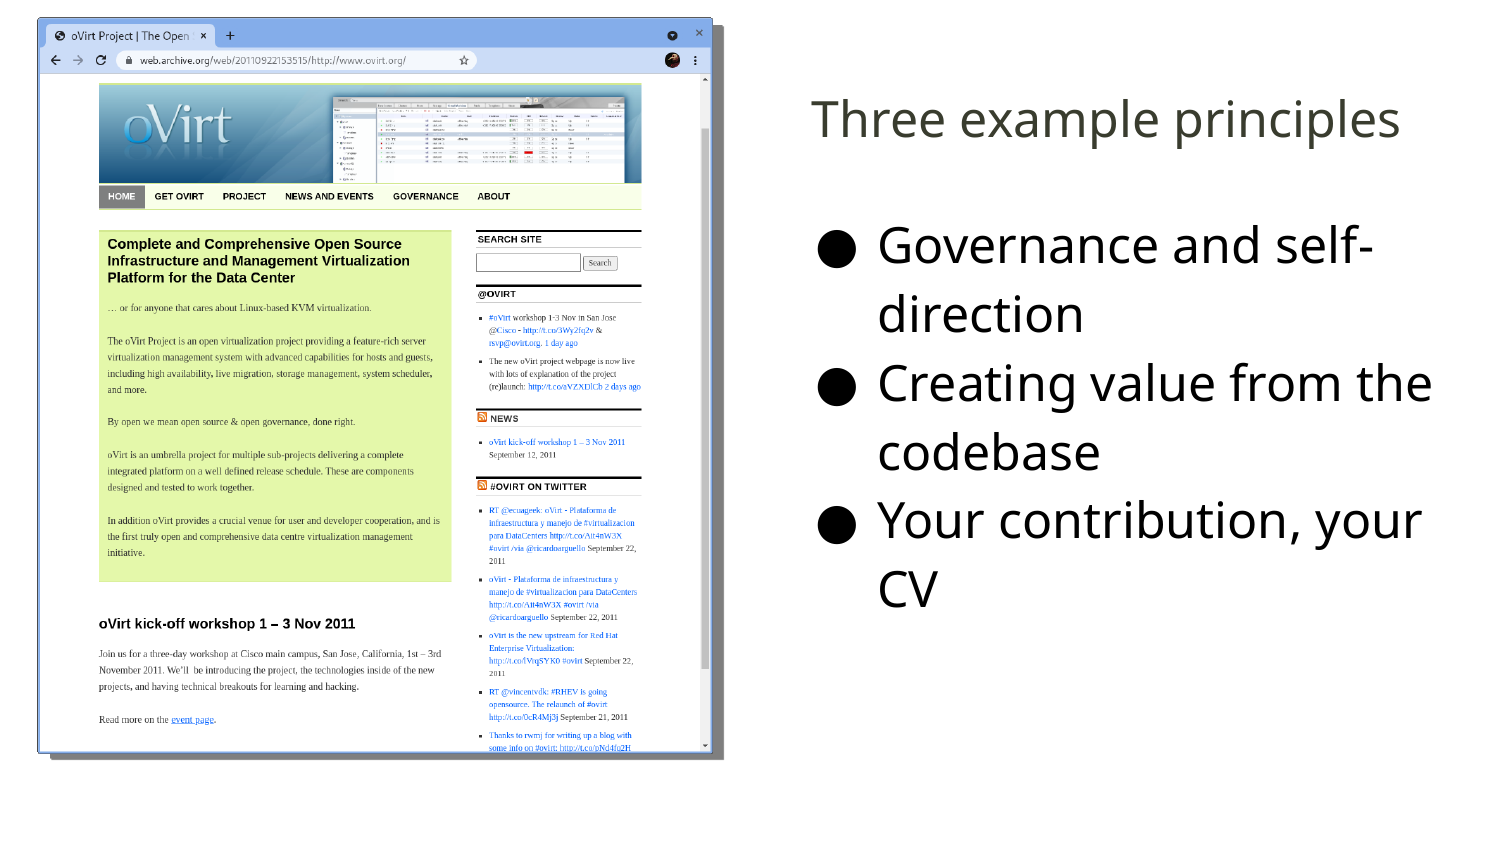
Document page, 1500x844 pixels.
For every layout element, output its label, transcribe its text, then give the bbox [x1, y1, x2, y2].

picture [37, 17, 713, 754]
text_box Three example principles [796, 72, 1449, 167]
text_box Governance and self-direction Creating value from the codebase Your contribution, your CV [787, 189, 1449, 754]
